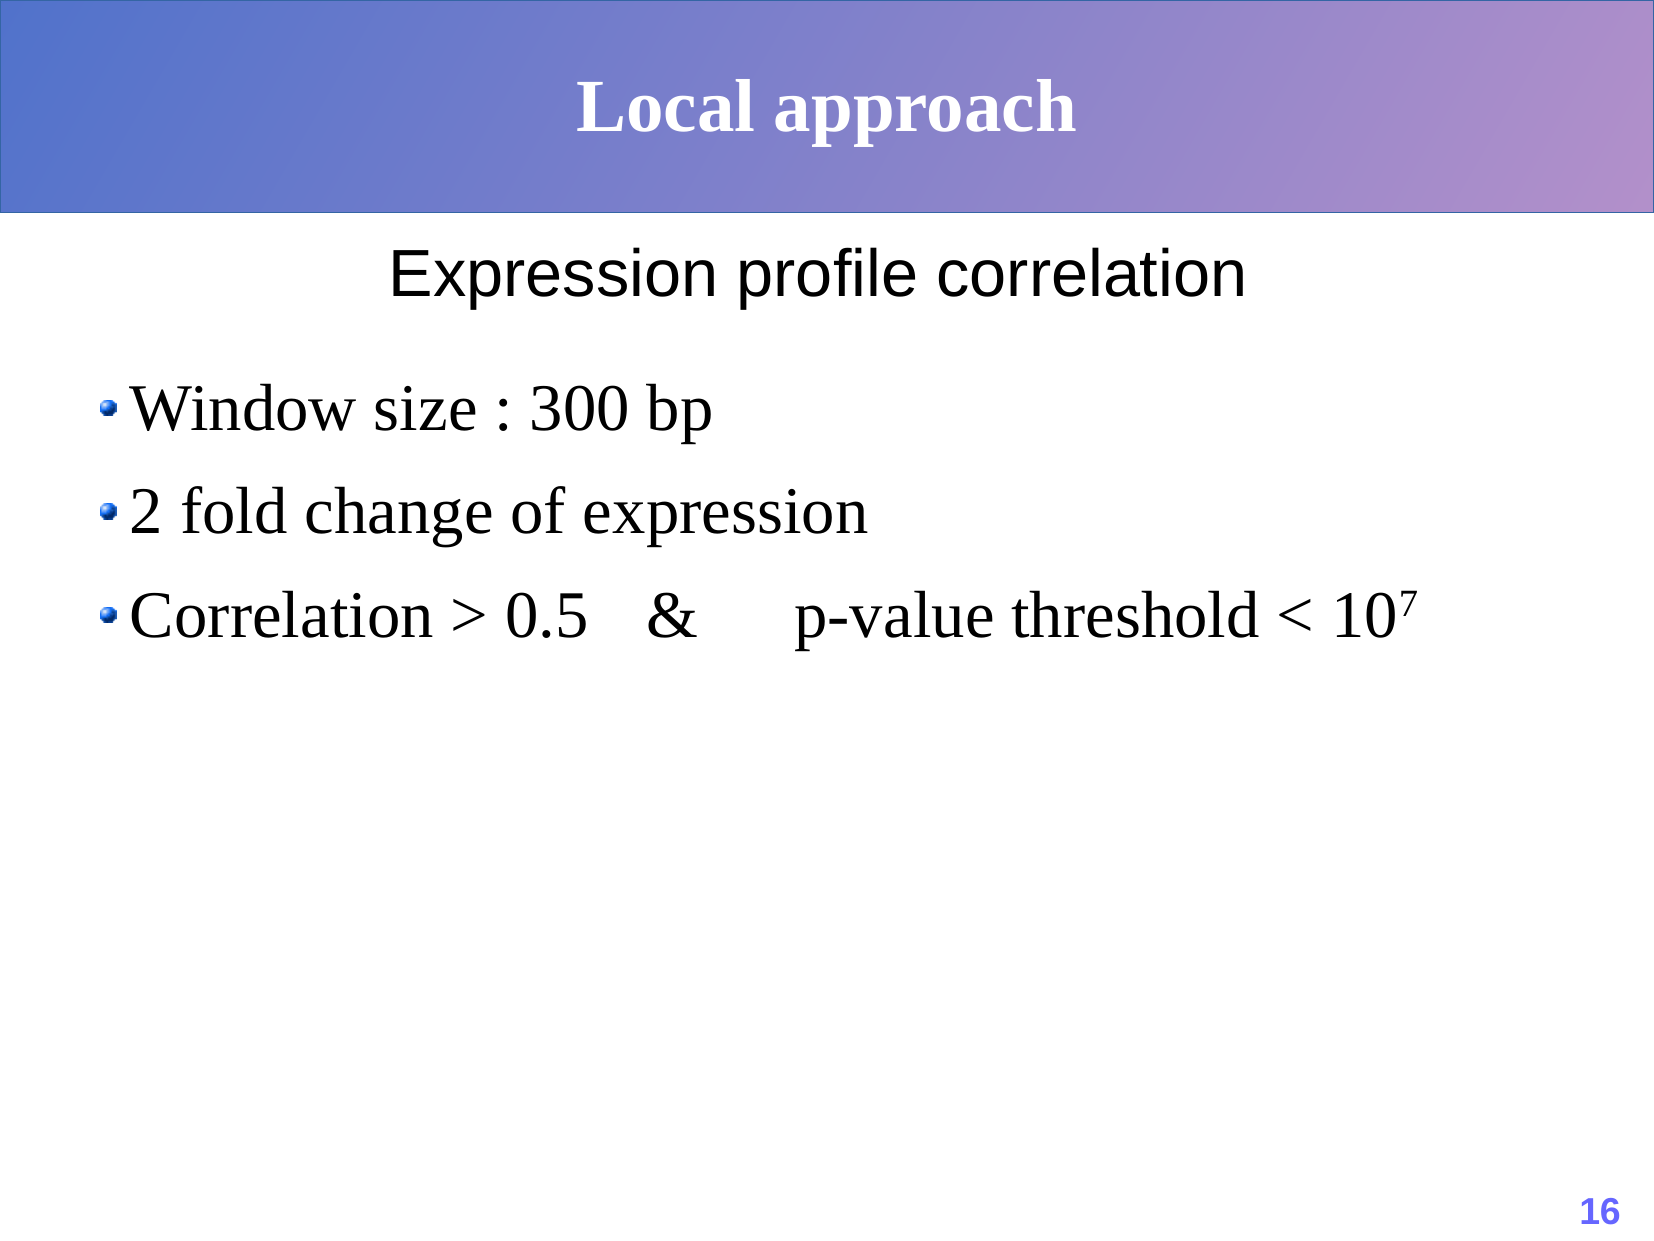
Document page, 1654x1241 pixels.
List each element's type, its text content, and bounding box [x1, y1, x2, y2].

text_box Expression profile correlation [373, 228, 1280, 319]
list Window size : 300 bp 2 fold change of expression Correlation > 0.5 & p-value threshold < 107 [82, 370, 1571, 1158]
text_box 16 [1564, 1183, 1642, 1241]
title Local approach [82, 23, 1571, 189]
